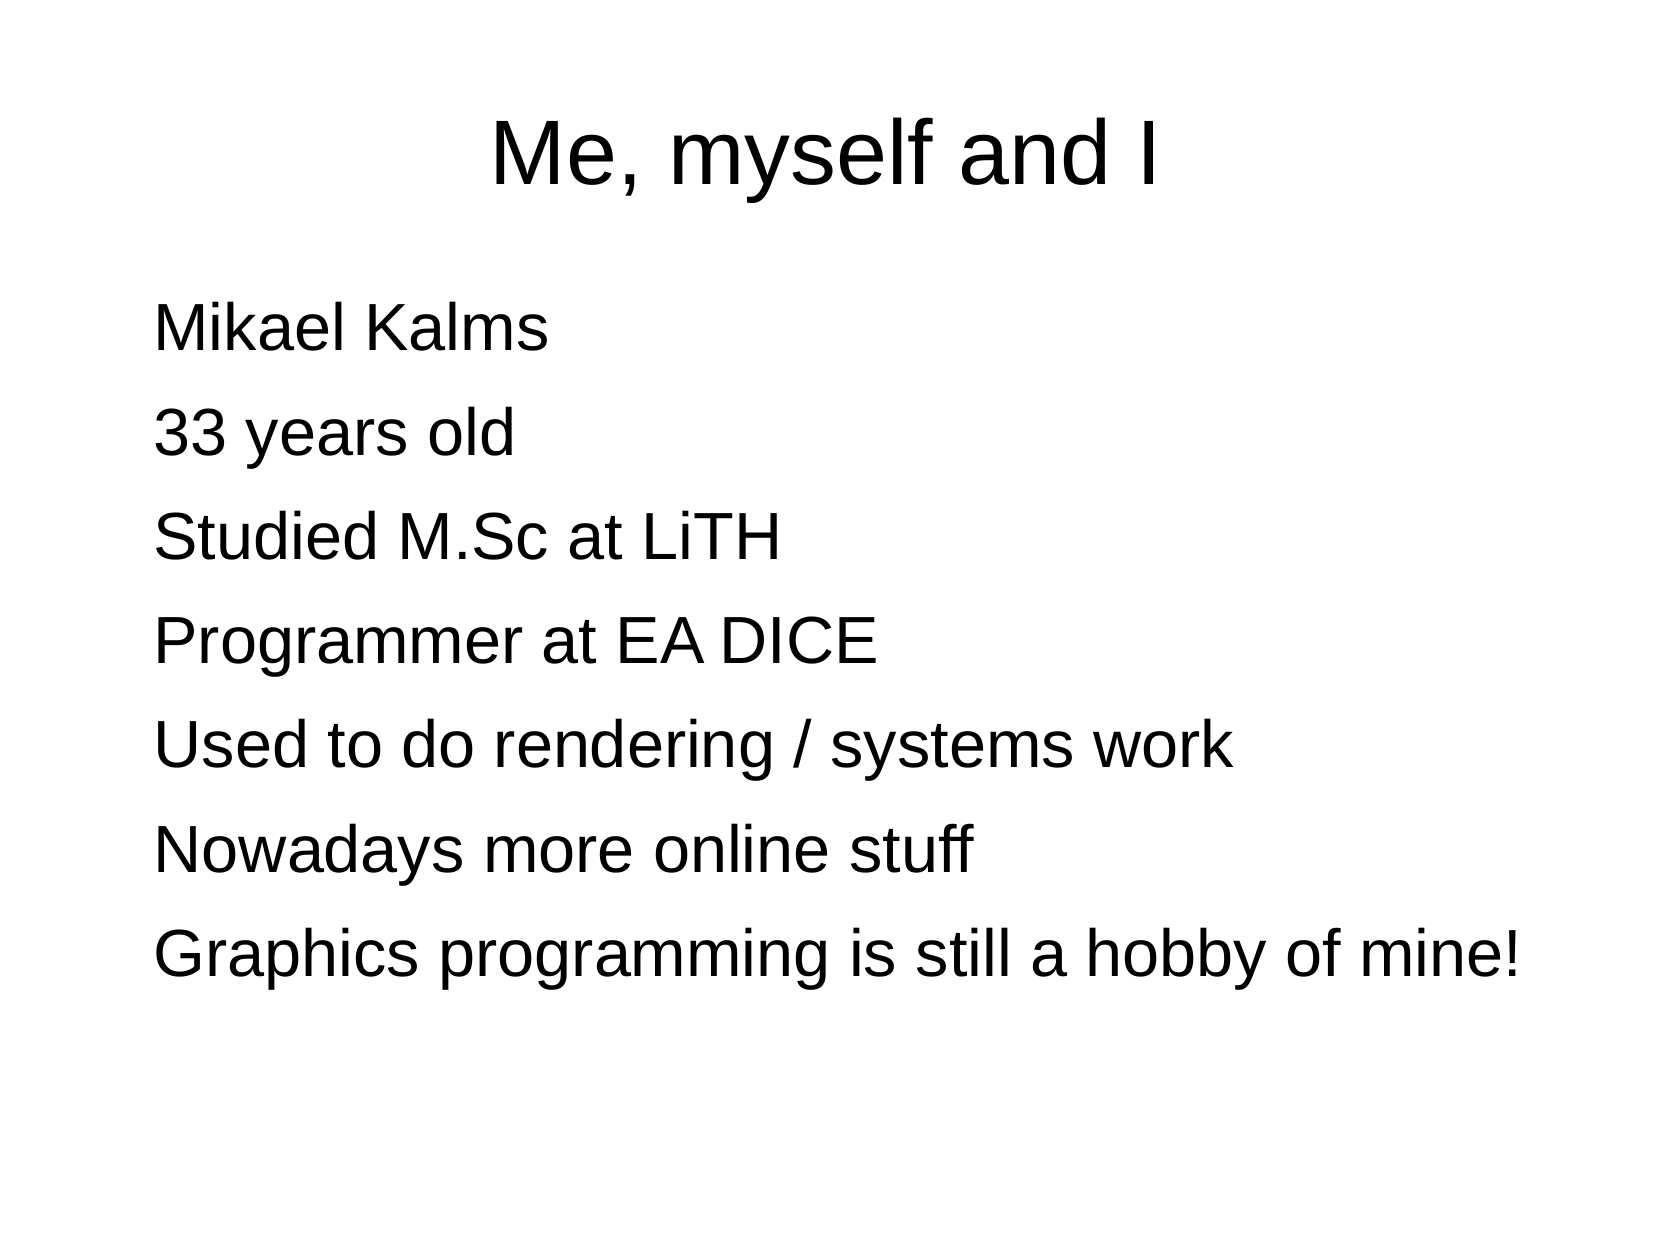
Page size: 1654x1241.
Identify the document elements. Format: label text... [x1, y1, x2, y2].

list Mikael Kalms 33 years old Studied M.Sc at LiTH Programmer at EA DICE Used to do rendering / systems work Nowadays more online stuff Graphics programming is still a hobby of mine! [82, 290, 1538, 1010]
title Me, myself and I [82, 49, 1571, 257]
